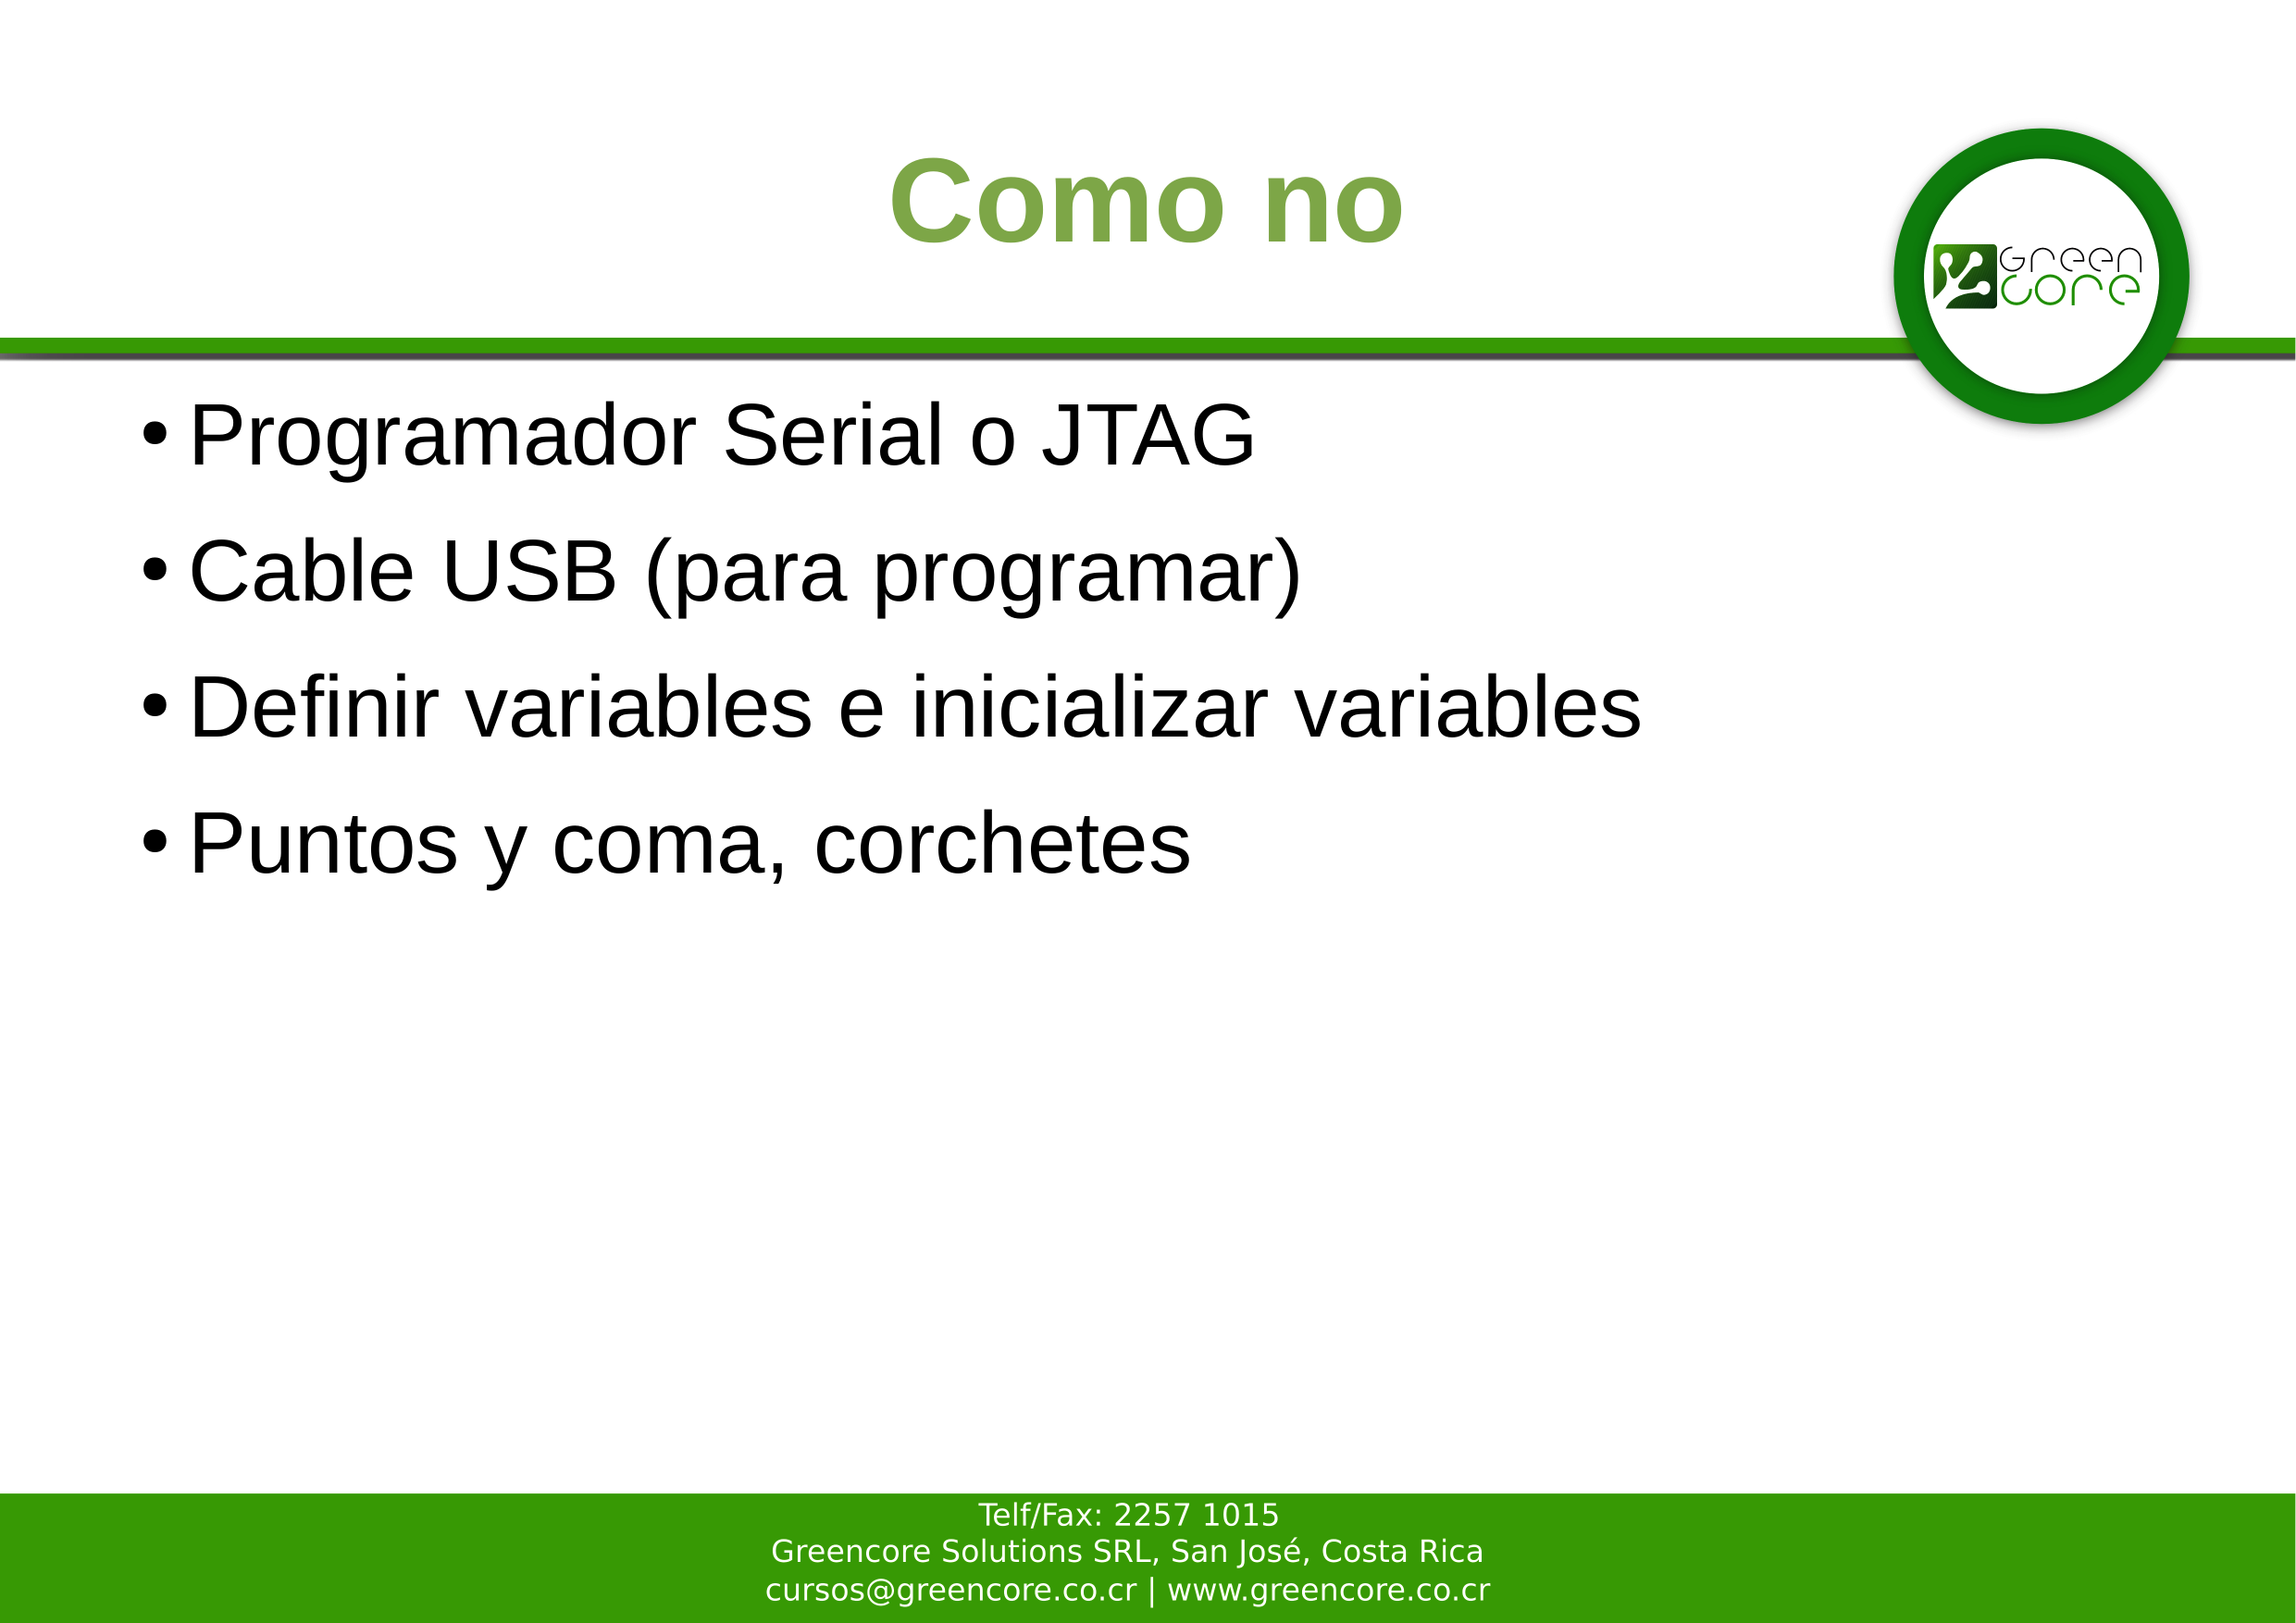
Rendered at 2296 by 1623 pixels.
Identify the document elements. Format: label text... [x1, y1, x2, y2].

title Como no [115, 64, 2181, 336]
picture [0, 0, 2296, 1623]
list Programador Serial o JTAG Cable USB (para programar) Definir variables e inicializar variables Puntos y coma, corchetes [122, 386, 2190, 1623]
